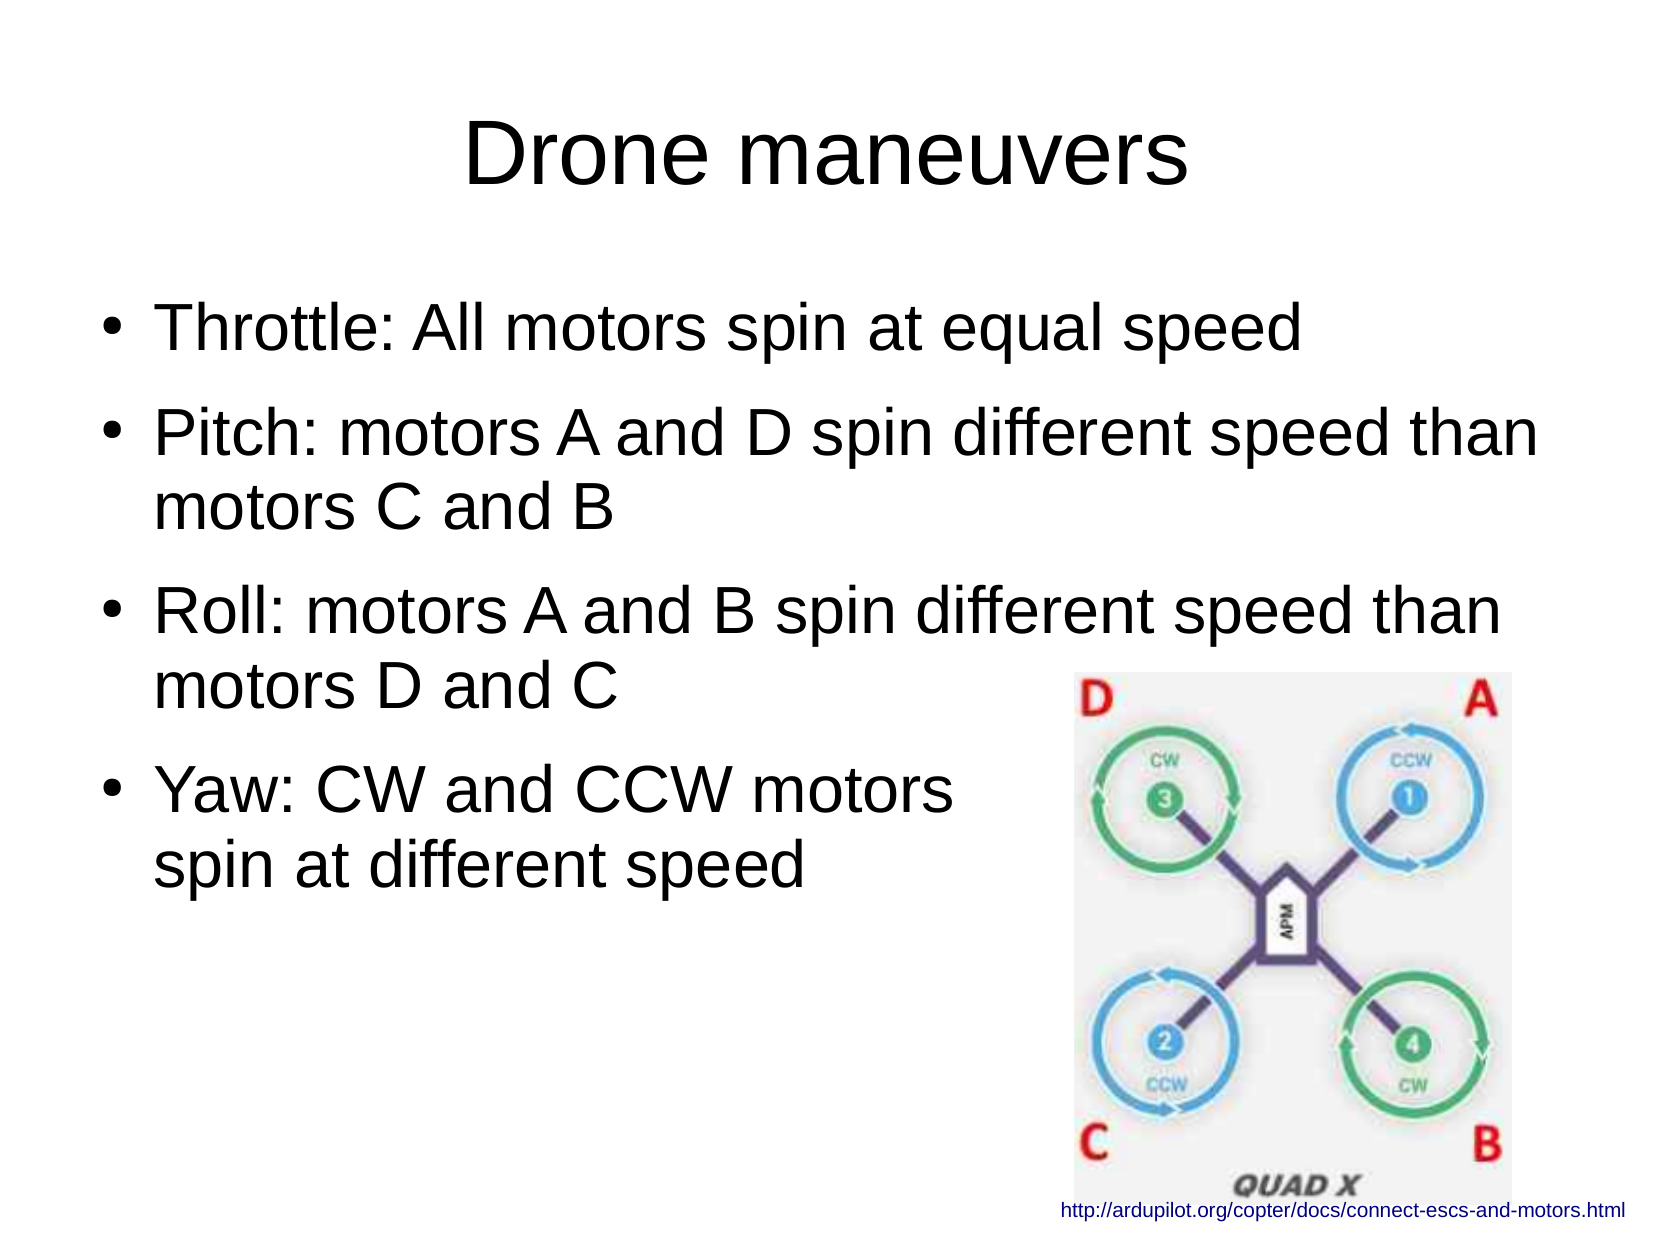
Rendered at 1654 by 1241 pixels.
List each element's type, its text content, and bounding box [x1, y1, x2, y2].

list Throttle: All motors spin at equal speed Pitch: motors A and D spin different speed than motors C and B Roll: motors A and B spin different speed than motors D and C Yaw: CW and CCW motors spin at different speed [82, 290, 1571, 1109]
text_box http://ardupilot.org/copter/docs/connect-escs-and-motors.html [1045, 1191, 1642, 1241]
title Drone maneuvers [82, 49, 1571, 257]
picture [1074, 672, 1512, 1191]
